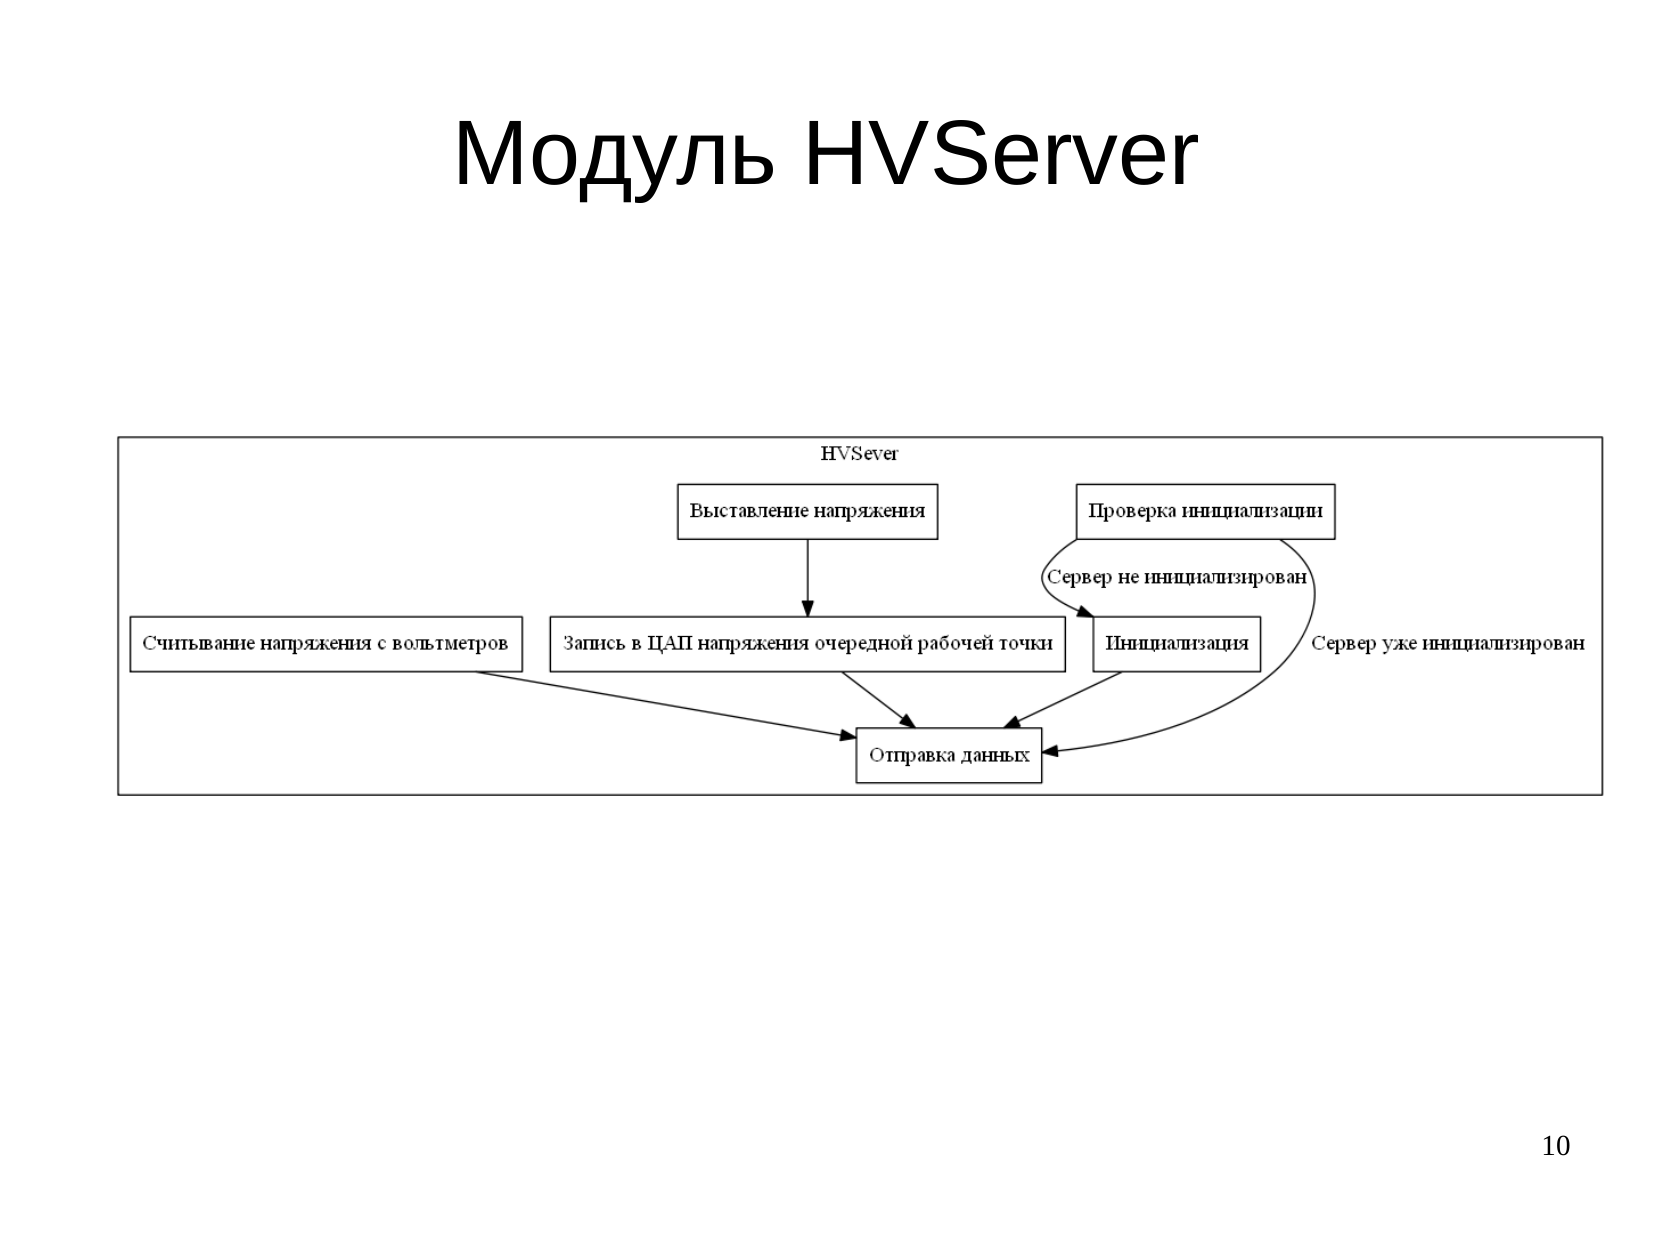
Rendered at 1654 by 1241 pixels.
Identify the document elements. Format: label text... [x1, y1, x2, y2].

title Модуль HVServer [82, 49, 1571, 257]
picture [100, 419, 1621, 813]
